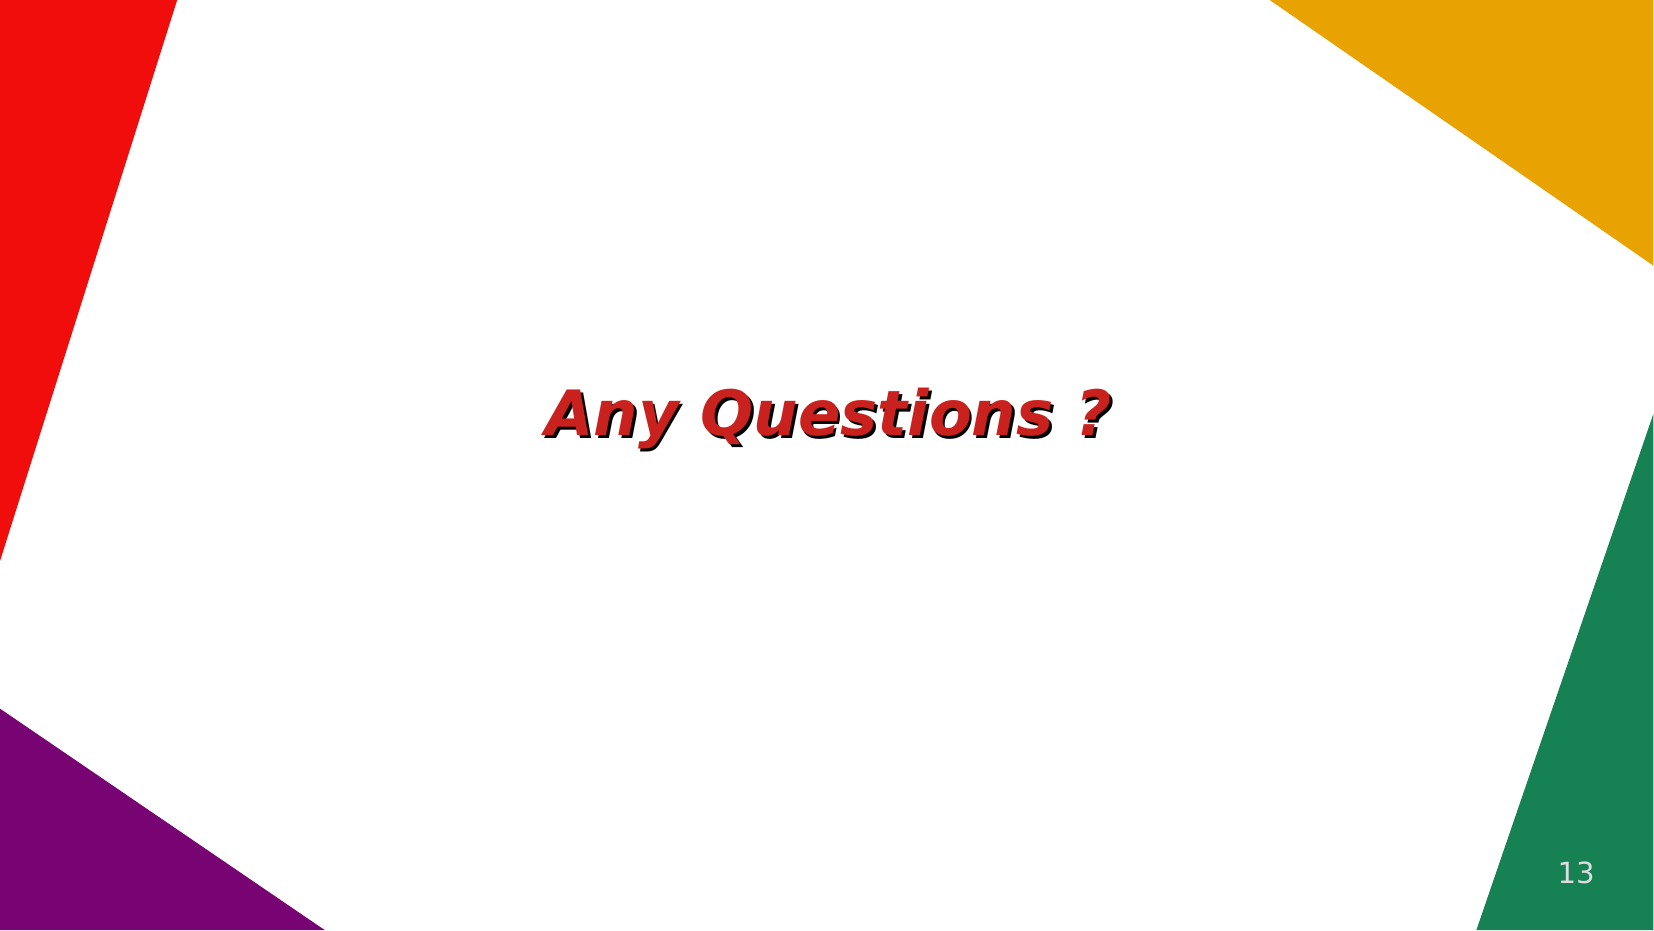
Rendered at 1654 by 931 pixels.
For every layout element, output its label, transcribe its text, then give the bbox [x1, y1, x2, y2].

title Any Questions ? [120, 339, 1538, 488]
